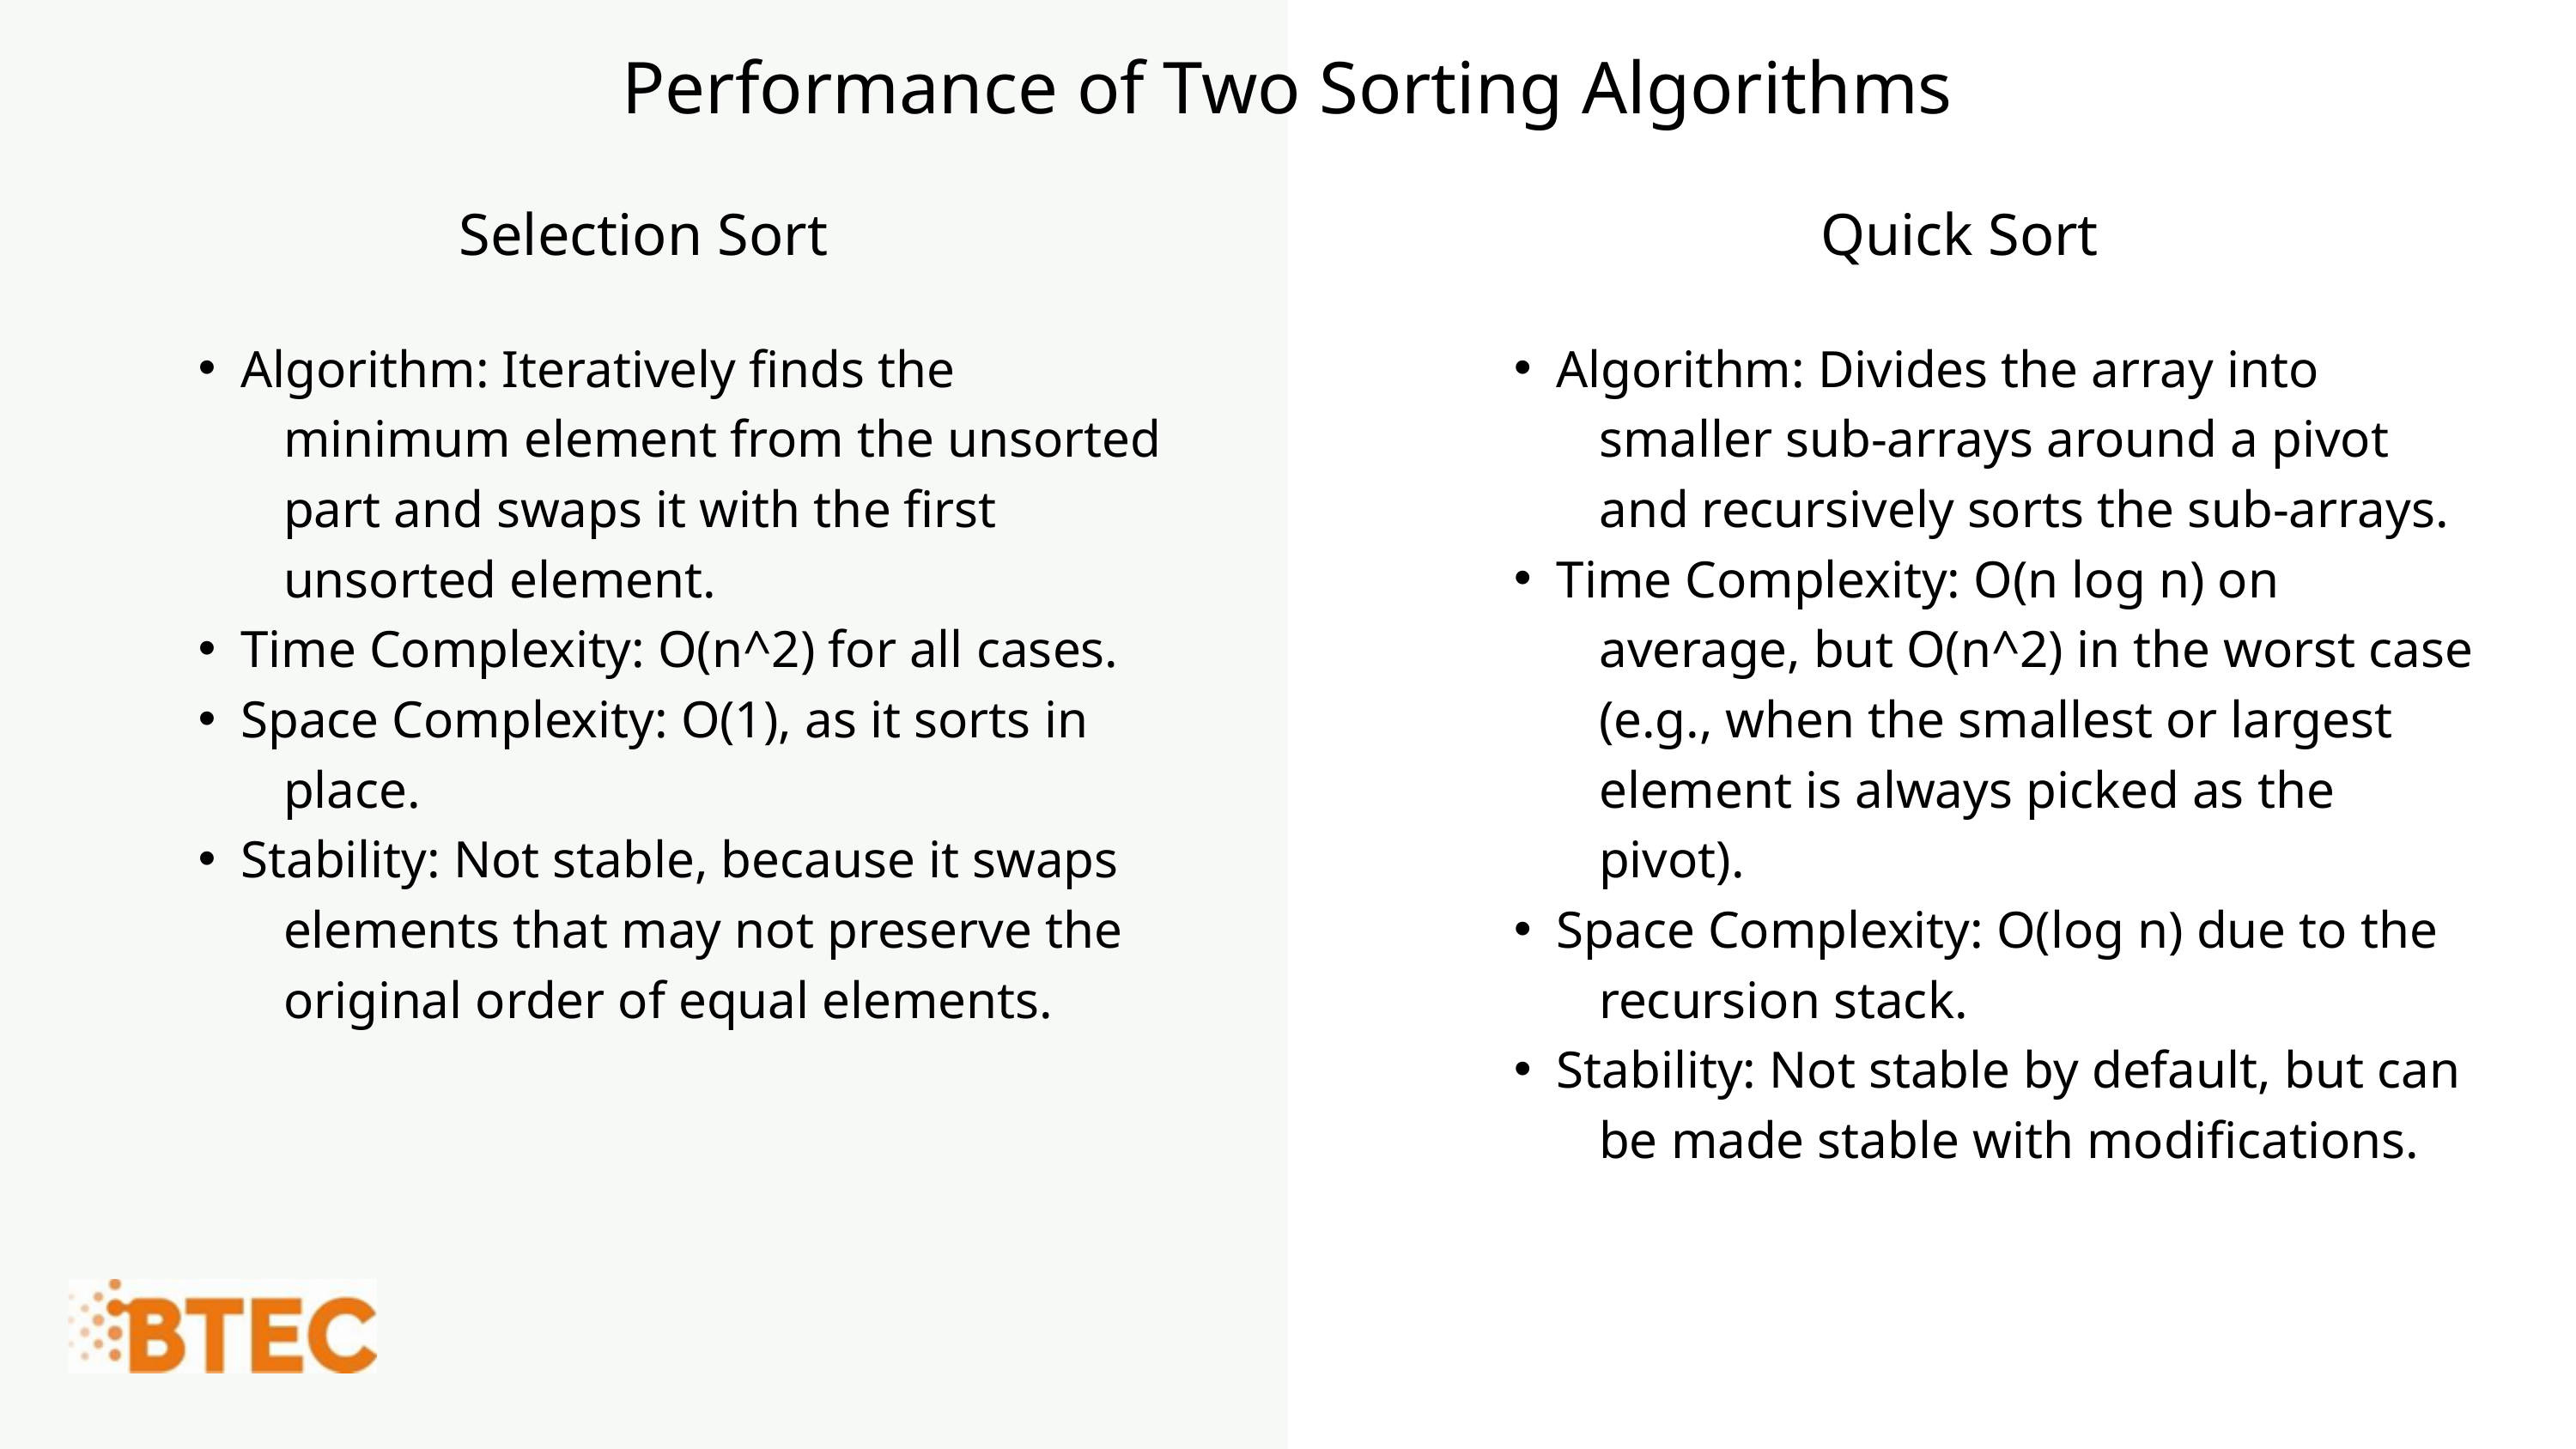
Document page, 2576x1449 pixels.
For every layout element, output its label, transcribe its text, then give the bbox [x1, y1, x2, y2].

text_box Performance of Two Sorting Algorithms [616, 27, 1960, 124]
text_box Quick Sort [1550, 186, 2369, 263]
text_box Selection Sort [234, 186, 1054, 263]
text_box Algorithm: Iteratively finds the minimum element from the unsorted part and swaps it with the first unsorted element. Time Complexity: O(n^2) for all cases. Space Complexity: O(1), as it sorts in place. Stability: Not stable, because it swaps elements that may not preserve the original order of equal elements. [112, 326, 1176, 953]
text_box [0, 0, 1288, 1449]
text_box Algorithm: Divides the array into smaller sub-arrays around a pivot and recursively sorts the sub-arrays. Time Complexity: O(n log n) on average, but O(n^2) in the worst case (e.g., when the smallest or largest element is always picked as the pivot). Space Complexity: O(log n) due to the recursion stack. Stability: Not stable by default, but can be made stable with modifications. [1428, 326, 2491, 1093]
